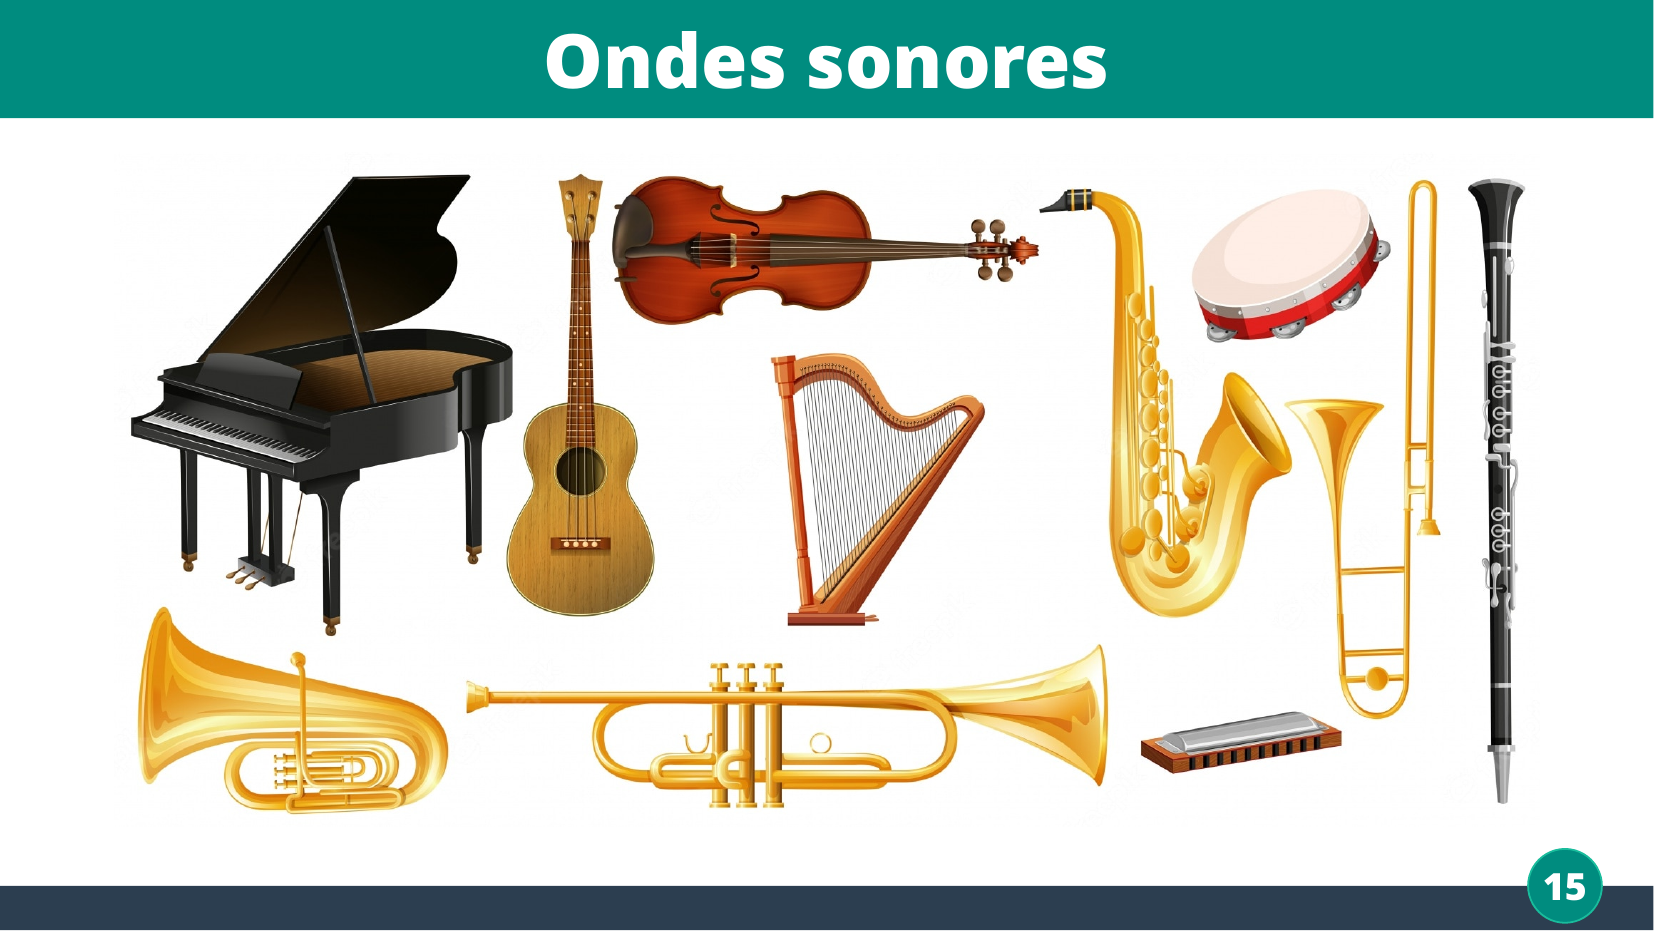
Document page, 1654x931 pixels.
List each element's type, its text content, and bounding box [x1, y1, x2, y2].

title Ondes sonores [59, 0, 1595, 118]
picture [114, 152, 1540, 827]
